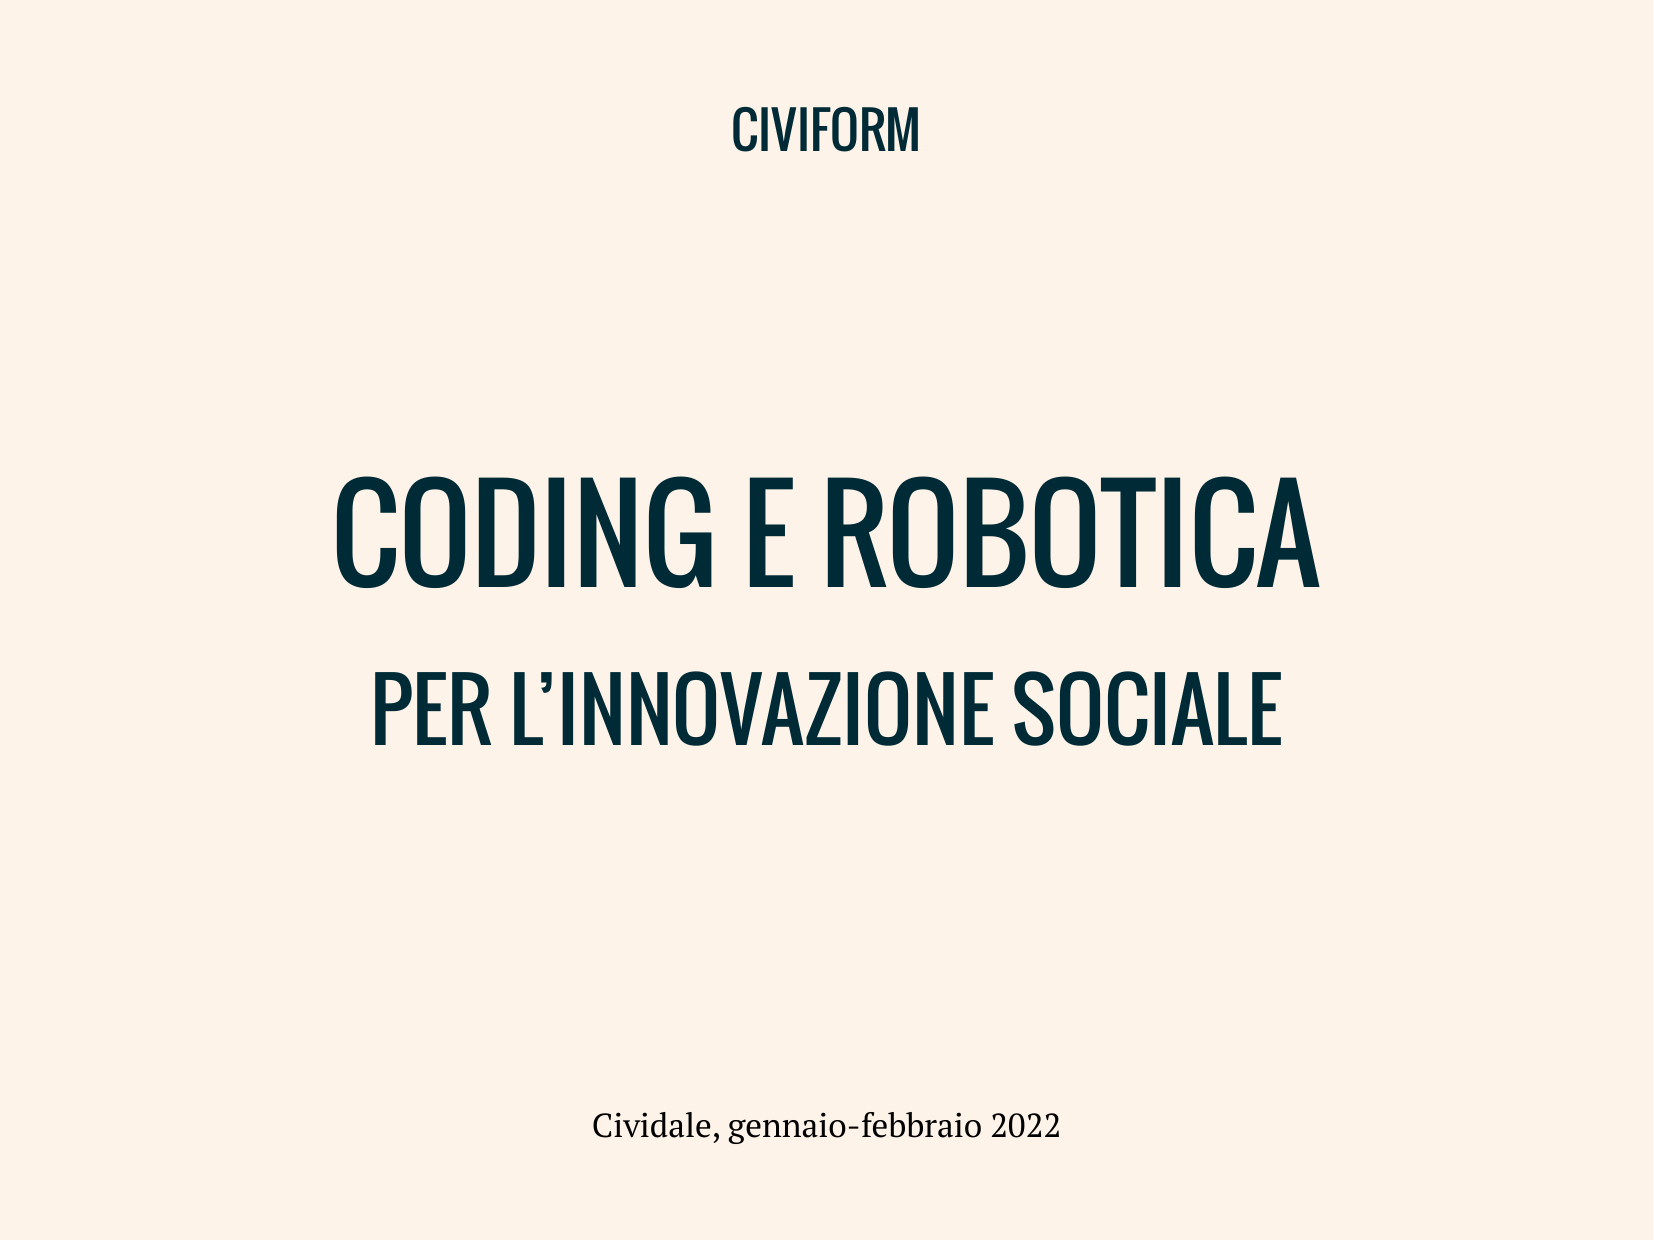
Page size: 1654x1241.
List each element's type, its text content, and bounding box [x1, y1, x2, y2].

title CIVIFORM [82, 25, 1571, 233]
text_box Cividale, gennaio-febbraio 2022 [82, 1080, 1571, 1170]
title CODING E ROBOTICA [82, 427, 1571, 604]
title Per l’innovazione sociale [82, 604, 1571, 812]
